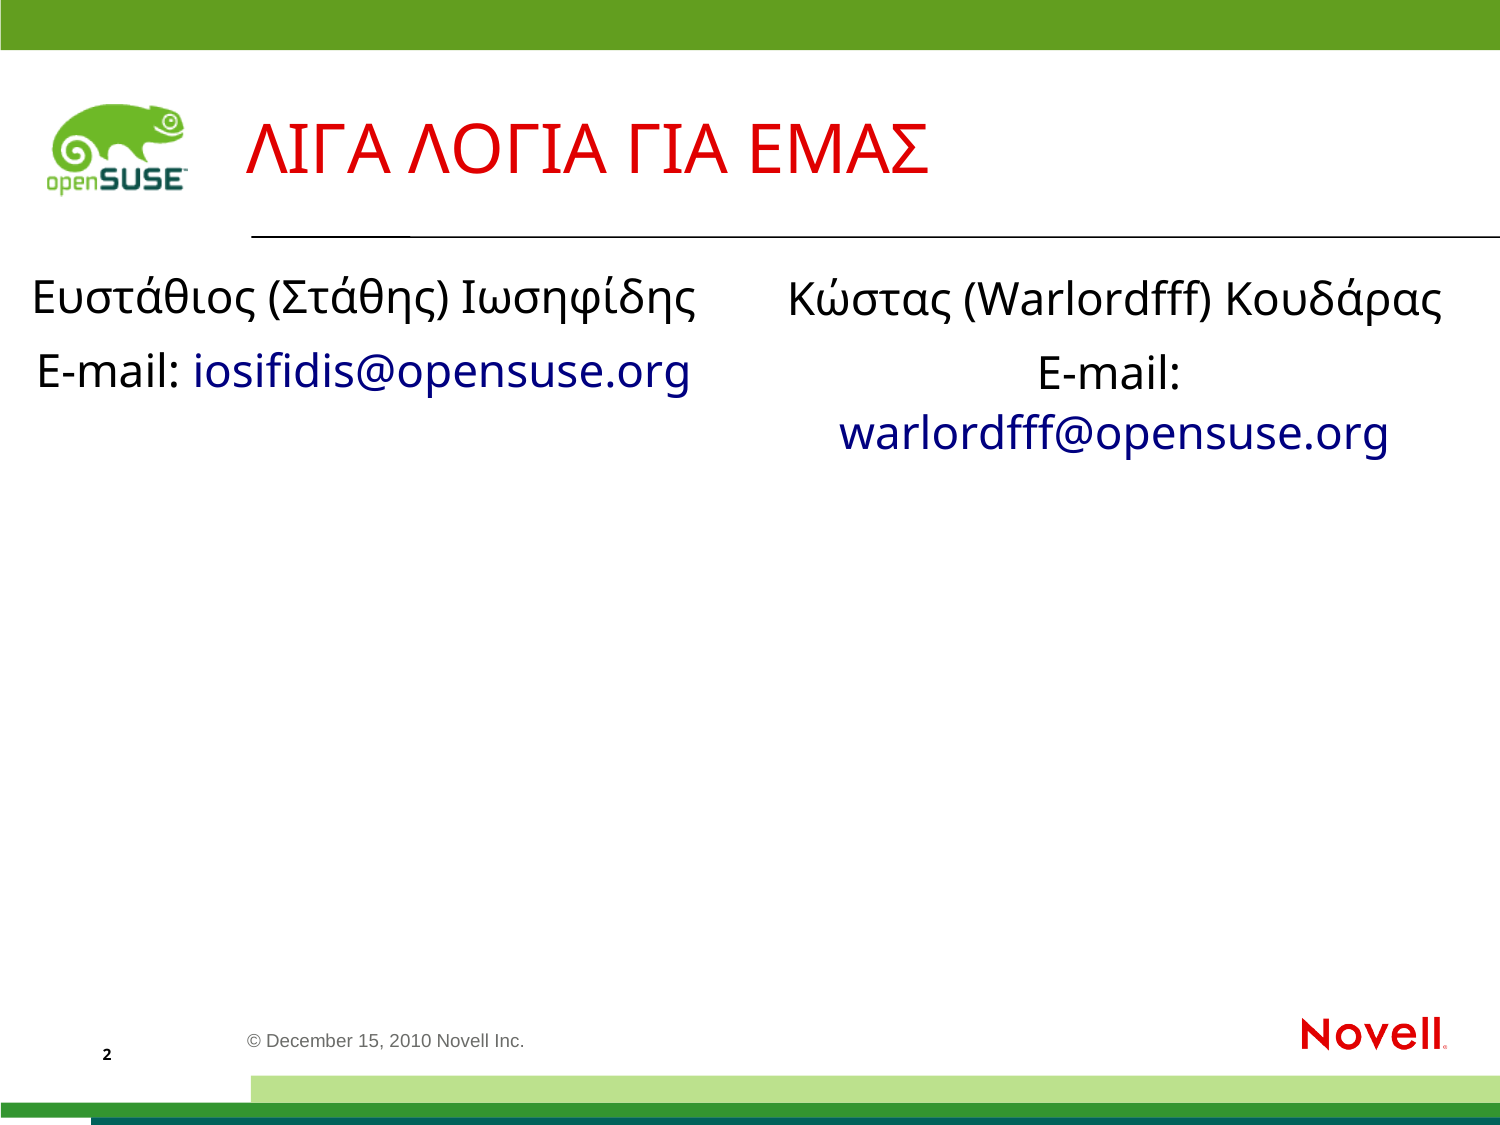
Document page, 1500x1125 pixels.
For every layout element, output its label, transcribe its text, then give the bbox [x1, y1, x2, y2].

list Κώστας (Warlordfff) Κουδάρας E-mail: warlordfff@opensuse.org [771, 267, 1459, 1010]
title ΛΙΓΑ ΛΟΓΙΑ ΓΙΑ ΕΜΑΣ [246, 68, 1409, 231]
picture [1295, 1011, 1453, 1056]
list Ευστάθιος (Στάθης) Ιωσηφίδης E-mail: iosifidis@opensuse.org [27, 265, 701, 1008]
picture [47, 104, 188, 197]
